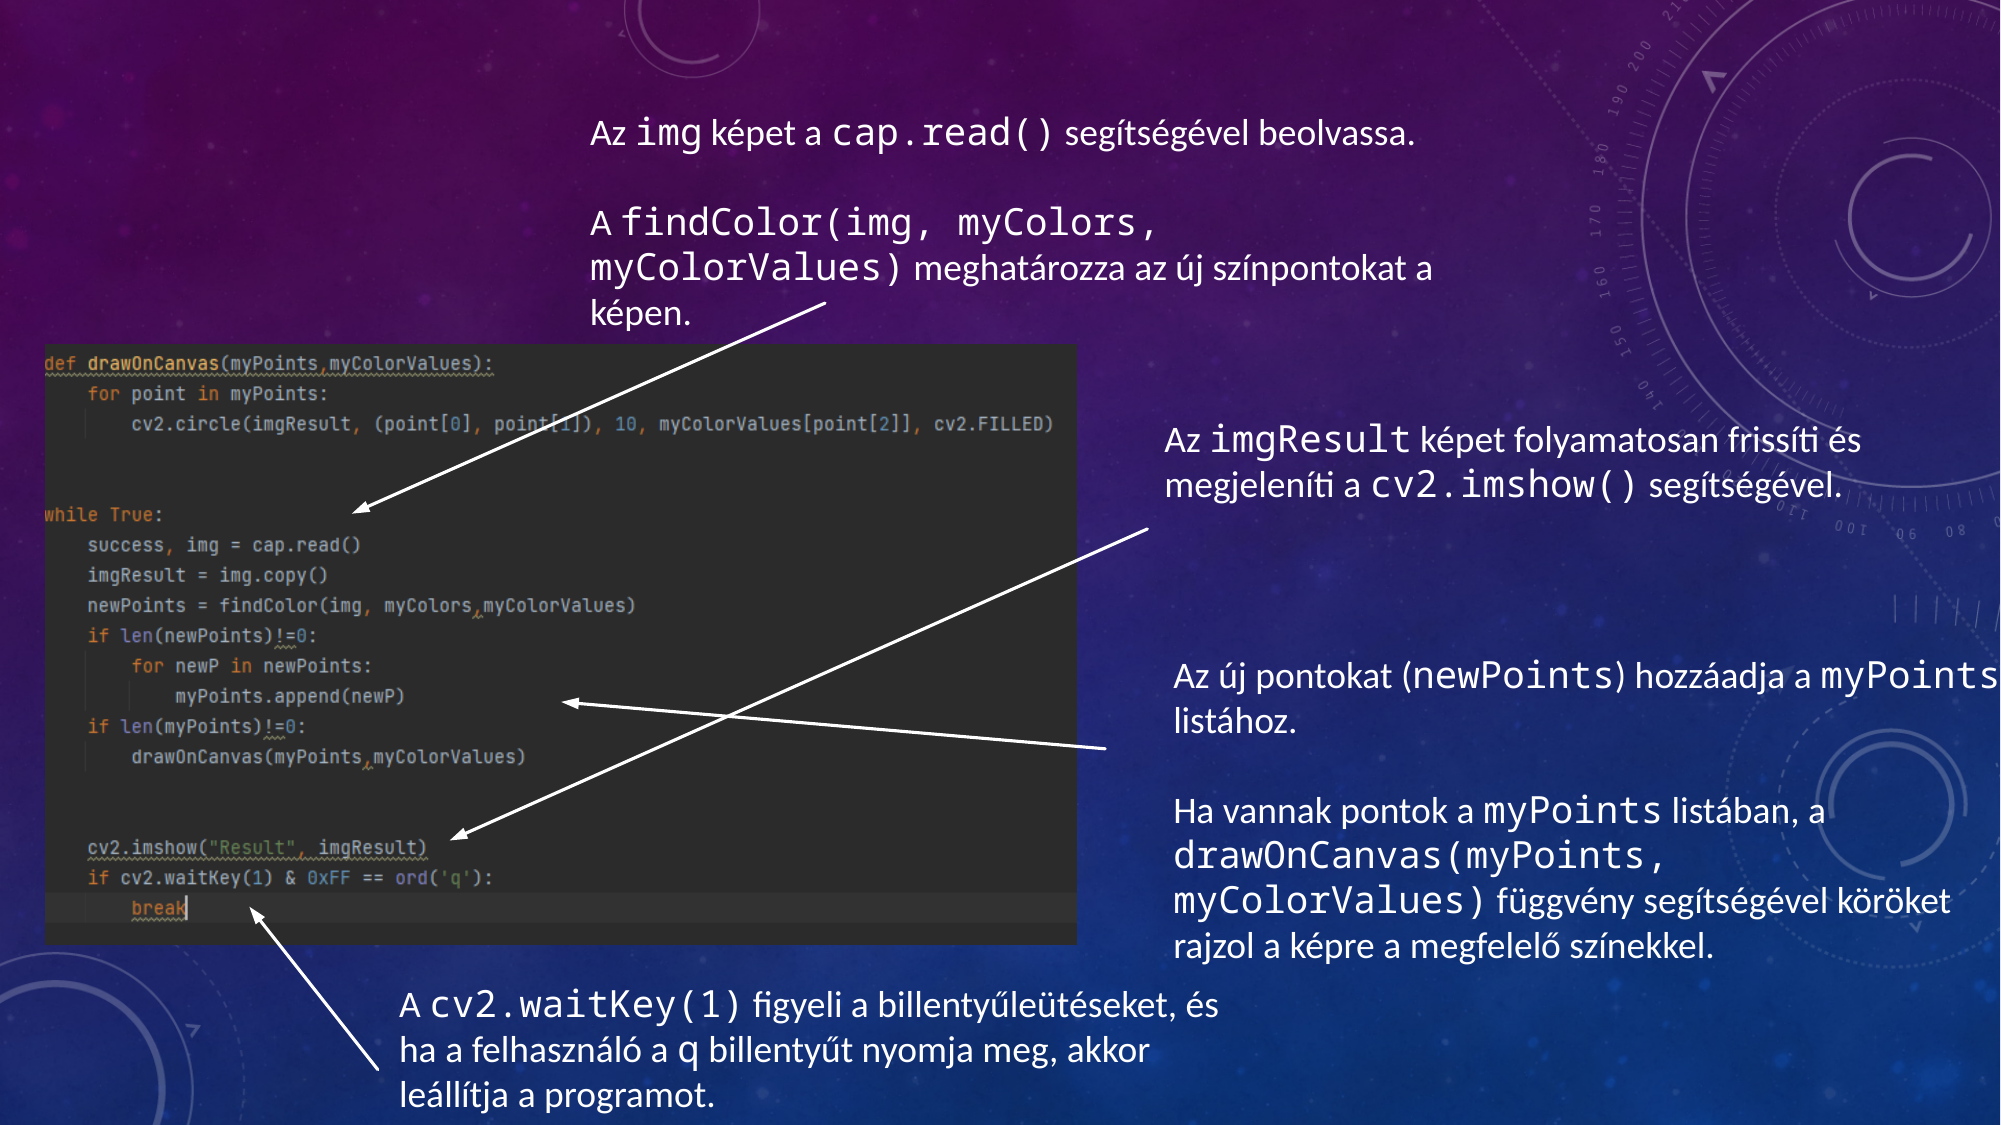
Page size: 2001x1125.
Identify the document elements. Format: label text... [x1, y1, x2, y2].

text_box A cv2.waitKey(1) figyeli a billentyűleütéseket, és ha a felhasználó a q billentyűt nyomja meg, akkor leállítja a programot. [384, 972, 1246, 1125]
text_box Az img képet a cap.read() segítségével beolvassa. A findColor(img, myColors, myColorValues) meghatározza az új színpontokat a képen. [574, 100, 1460, 298]
picture [737, 563, 1077, 744]
picture [45, 344, 1077, 945]
text_box Az imgResult képet folyamatosan frissíti és megjeleníti a cv2.imshow() segítségével. [1149, 407, 1890, 514]
text_box Az új pontokat (newPoints) hozzáadja a myPoints listához. Ha vannak pontok a myPoints listában, a drawOnCanvas(myPoints, myColorValues) függvény segítségével köröket rajzol a képre a megfelelő színekkel. [1158, 644, 2000, 978]
